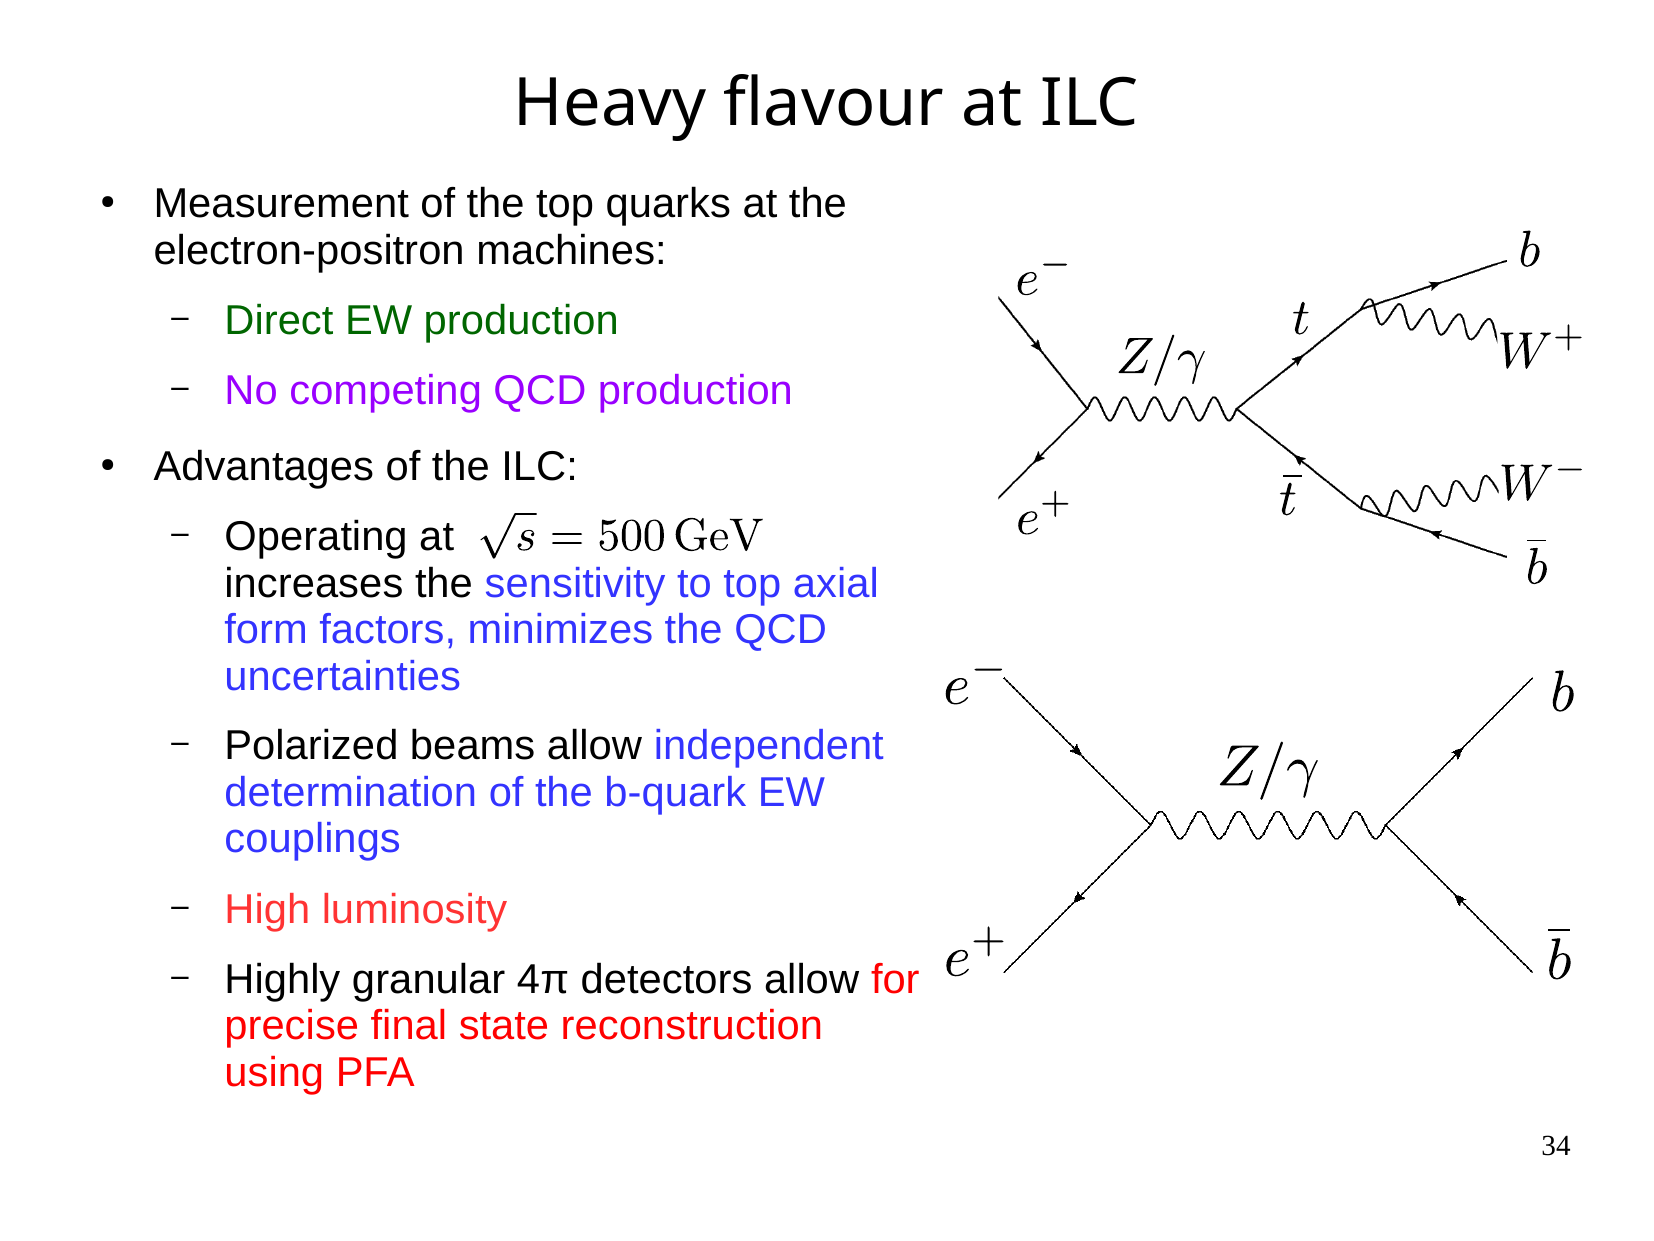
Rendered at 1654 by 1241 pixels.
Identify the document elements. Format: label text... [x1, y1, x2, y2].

title Heavy flavour at ILC [82, 49, 1571, 151]
picture [1002, 676, 1536, 976]
text_box [1518, 230, 1541, 267]
list Measurement of the top quarks at the electron-positron machines: Direct EW production No competing QCD production Advantages of the ILC: Operating at increases the sensitivity to top axial form factors, minimizes the QCD uncertainties Polarized beams allow independent determination of the b-quark EW couplings High luminosity Highly granular 4π detectors allow for precise final state reconstruction using PFA [82, 180, 934, 1171]
text_box [1544, 929, 1574, 980]
text_box [1015, 251, 1072, 296]
text_box [943, 654, 1007, 705]
text_box [1278, 475, 1305, 516]
text_box [943, 926, 1002, 977]
text_box [1523, 540, 1550, 585]
text_box [477, 513, 764, 559]
text_box [1549, 670, 1575, 712]
text_box [1497, 324, 1584, 369]
text_box [1115, 334, 1207, 386]
text_box [1291, 301, 1311, 335]
text_box [1015, 490, 1072, 535]
picture [998, 234, 1507, 574]
text_box [1498, 456, 1586, 501]
